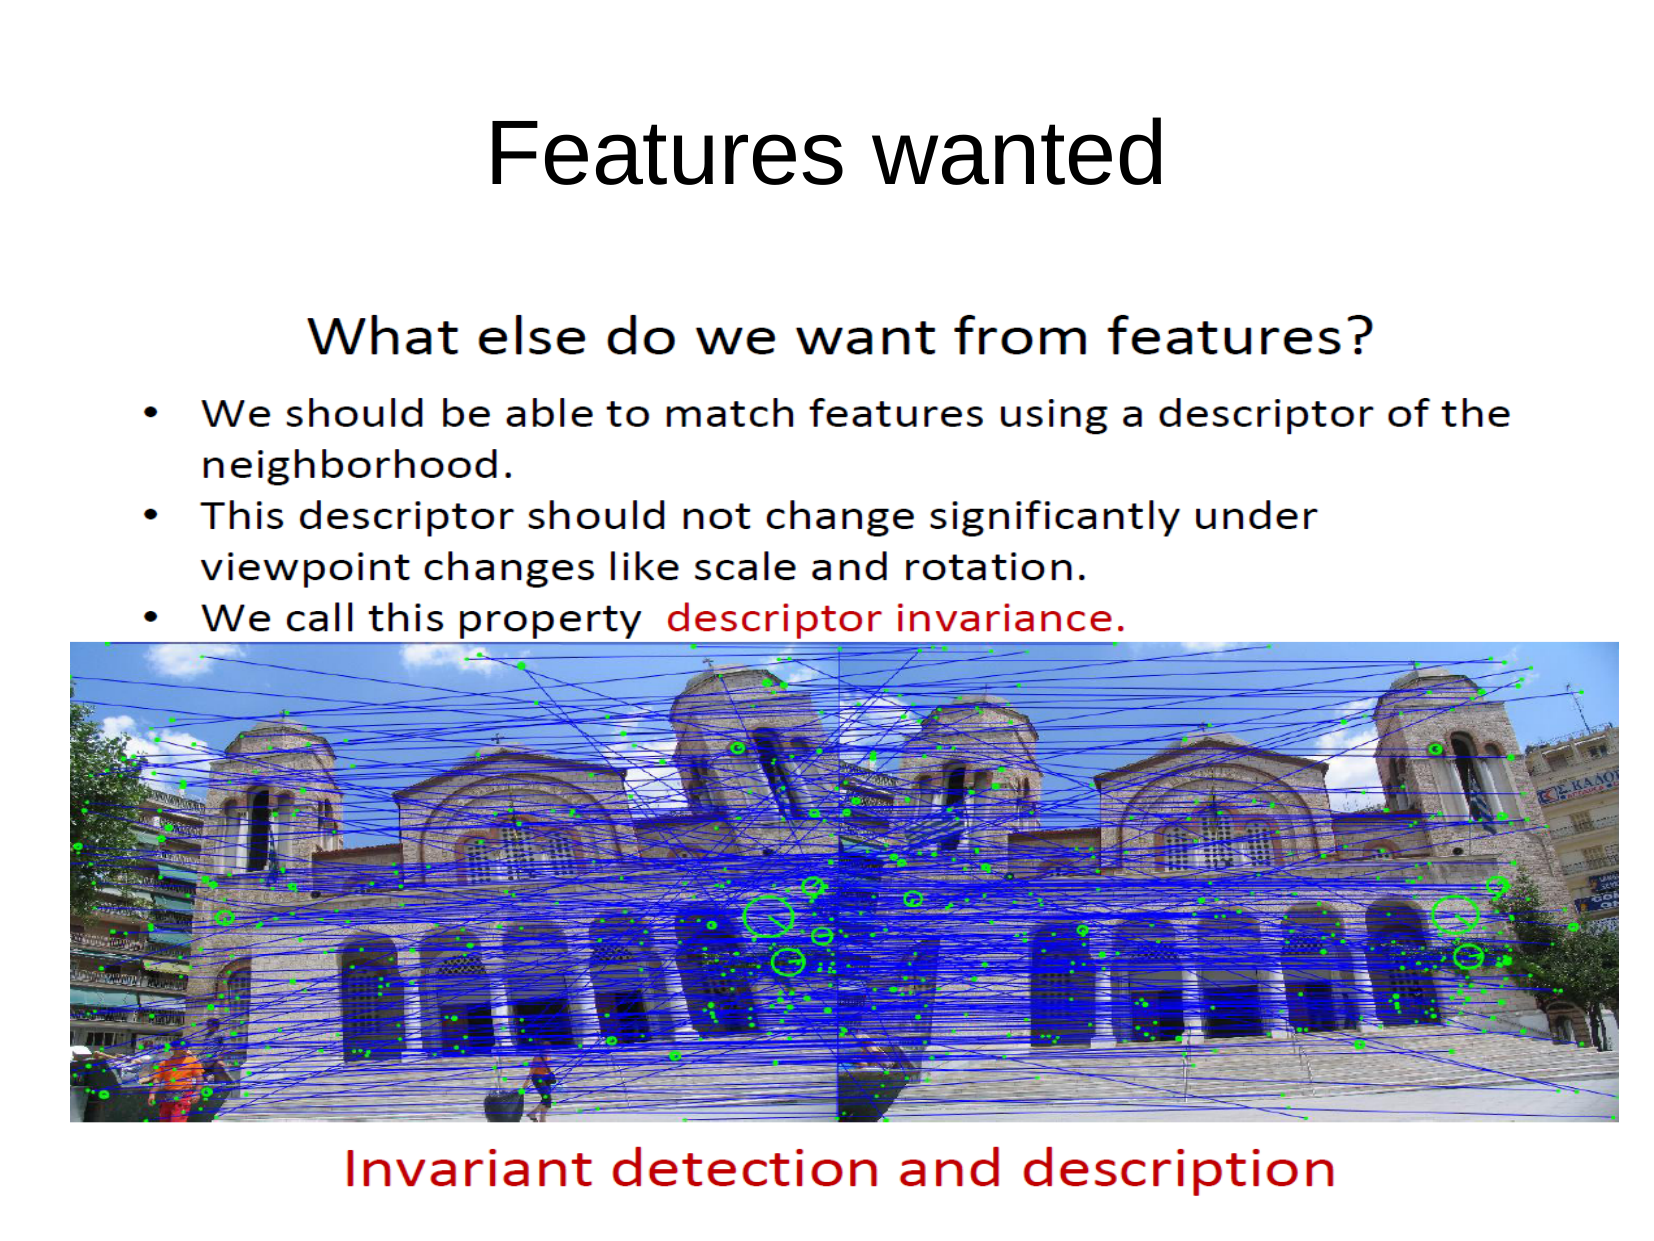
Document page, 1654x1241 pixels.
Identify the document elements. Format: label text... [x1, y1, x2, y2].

picture [70, 283, 1619, 1215]
title Features wanted [82, 49, 1571, 257]
